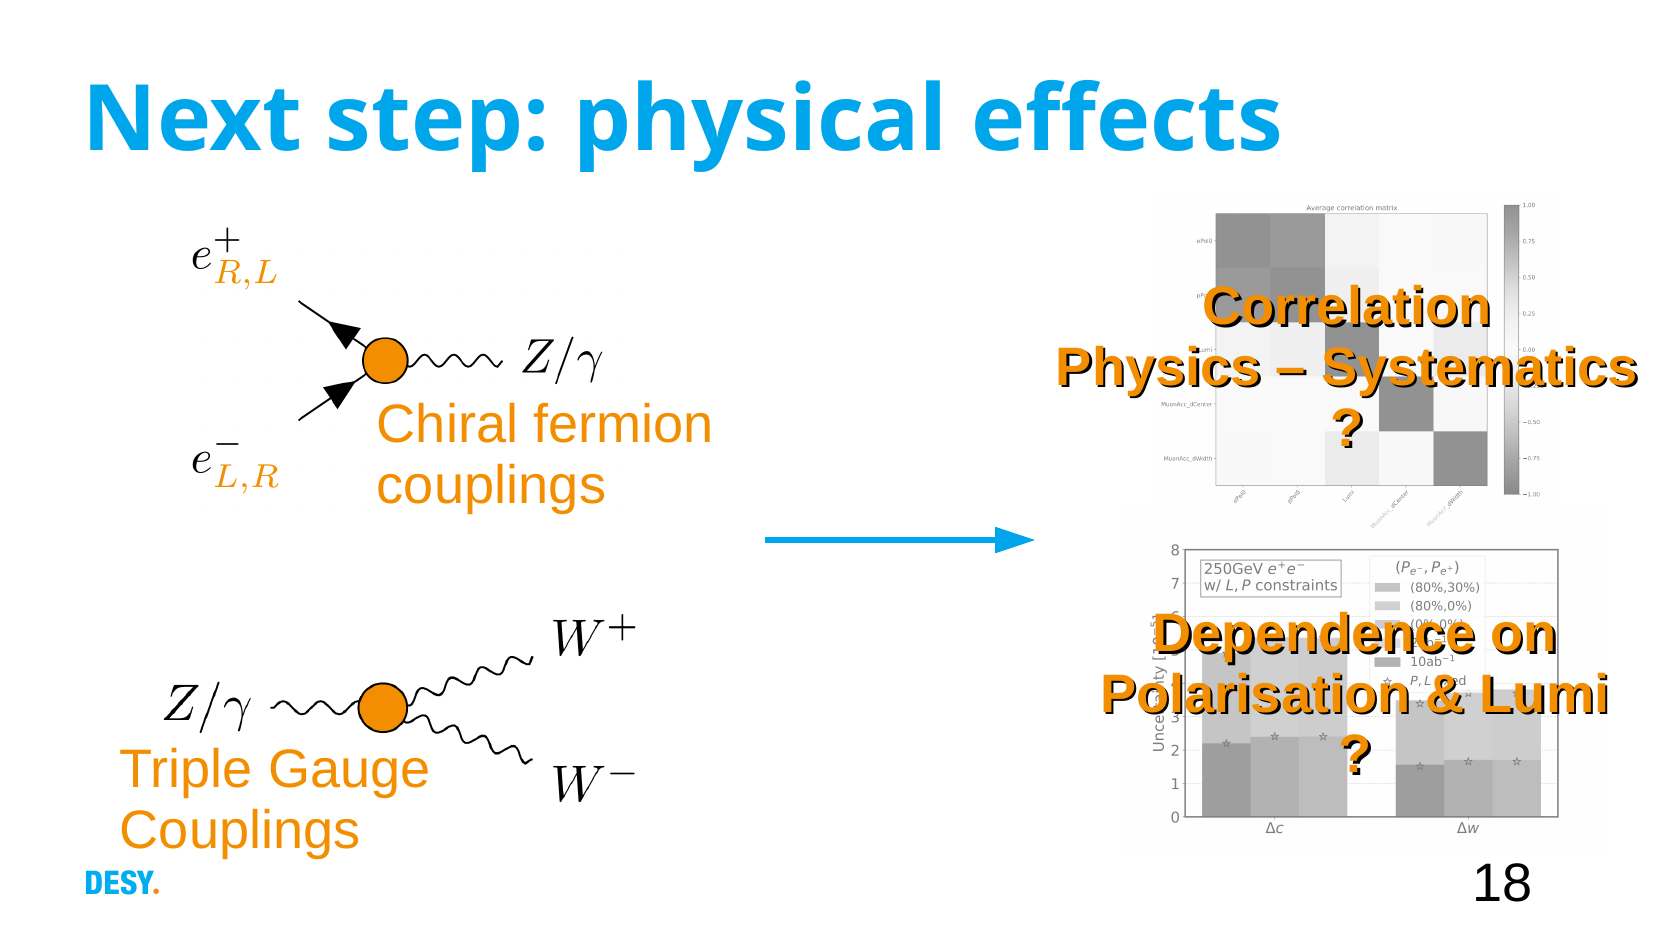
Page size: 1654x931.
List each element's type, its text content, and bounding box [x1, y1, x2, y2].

picture [141, 594, 661, 821]
title Next step: physical effects [82, 37, 1571, 193]
picture [1155, 195, 1561, 268]
text_box Correlation Physics – Systematics ? [1041, 268, 1654, 466]
text_box Triple Gauge Couplings [105, 731, 447, 928]
text_box Chiral fermion couplings [362, 386, 745, 583]
picture [1125, 792, 1606, 856]
text_box Dependence on Polarisation & Lumi ? [1085, 595, 1625, 792]
picture [1125, 466, 1606, 595]
picture [172, 209, 622, 512]
